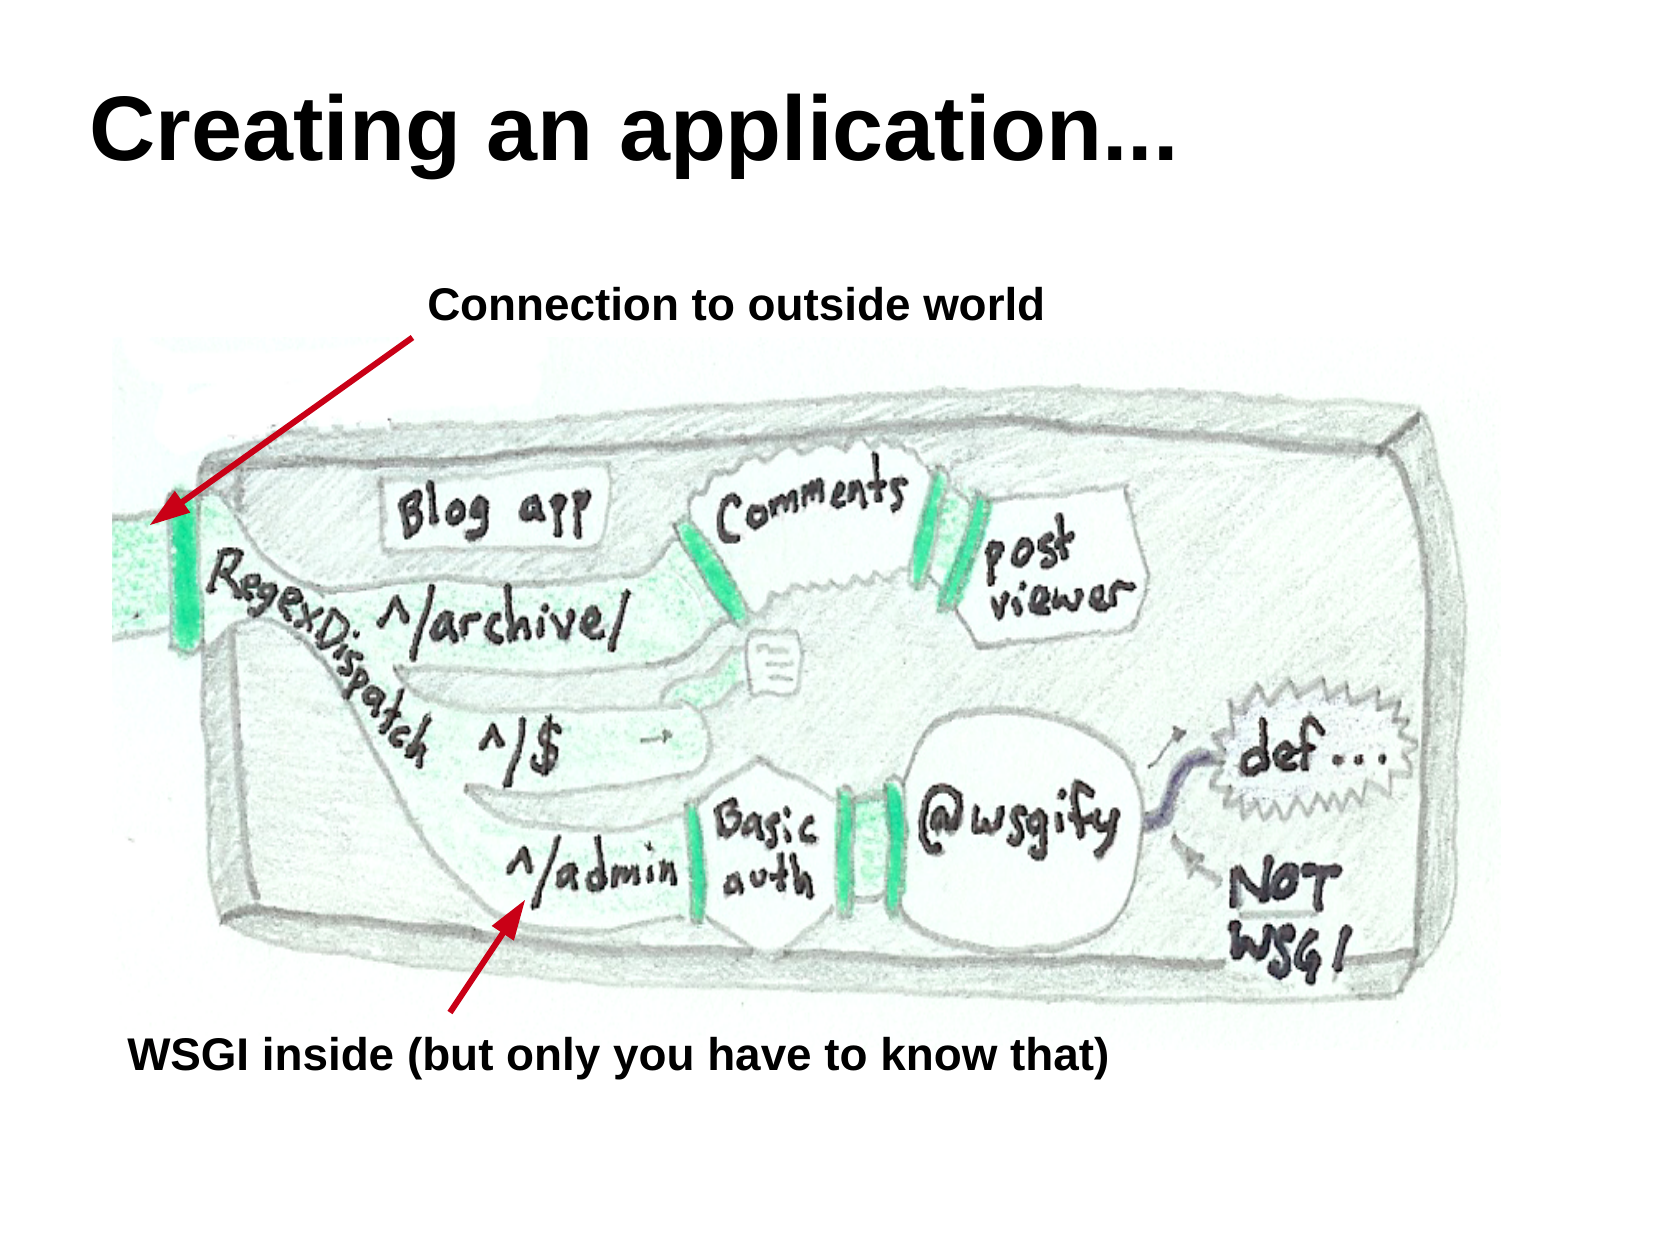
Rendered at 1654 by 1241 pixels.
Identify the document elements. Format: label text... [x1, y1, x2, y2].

text_box Creating an application... [75, 70, 1313, 188]
text_box Connection to outside world [412, 271, 1126, 338]
text_box WSGI inside (but only you have to know that) [112, 1021, 1238, 1088]
picture [112, 337, 1501, 1051]
